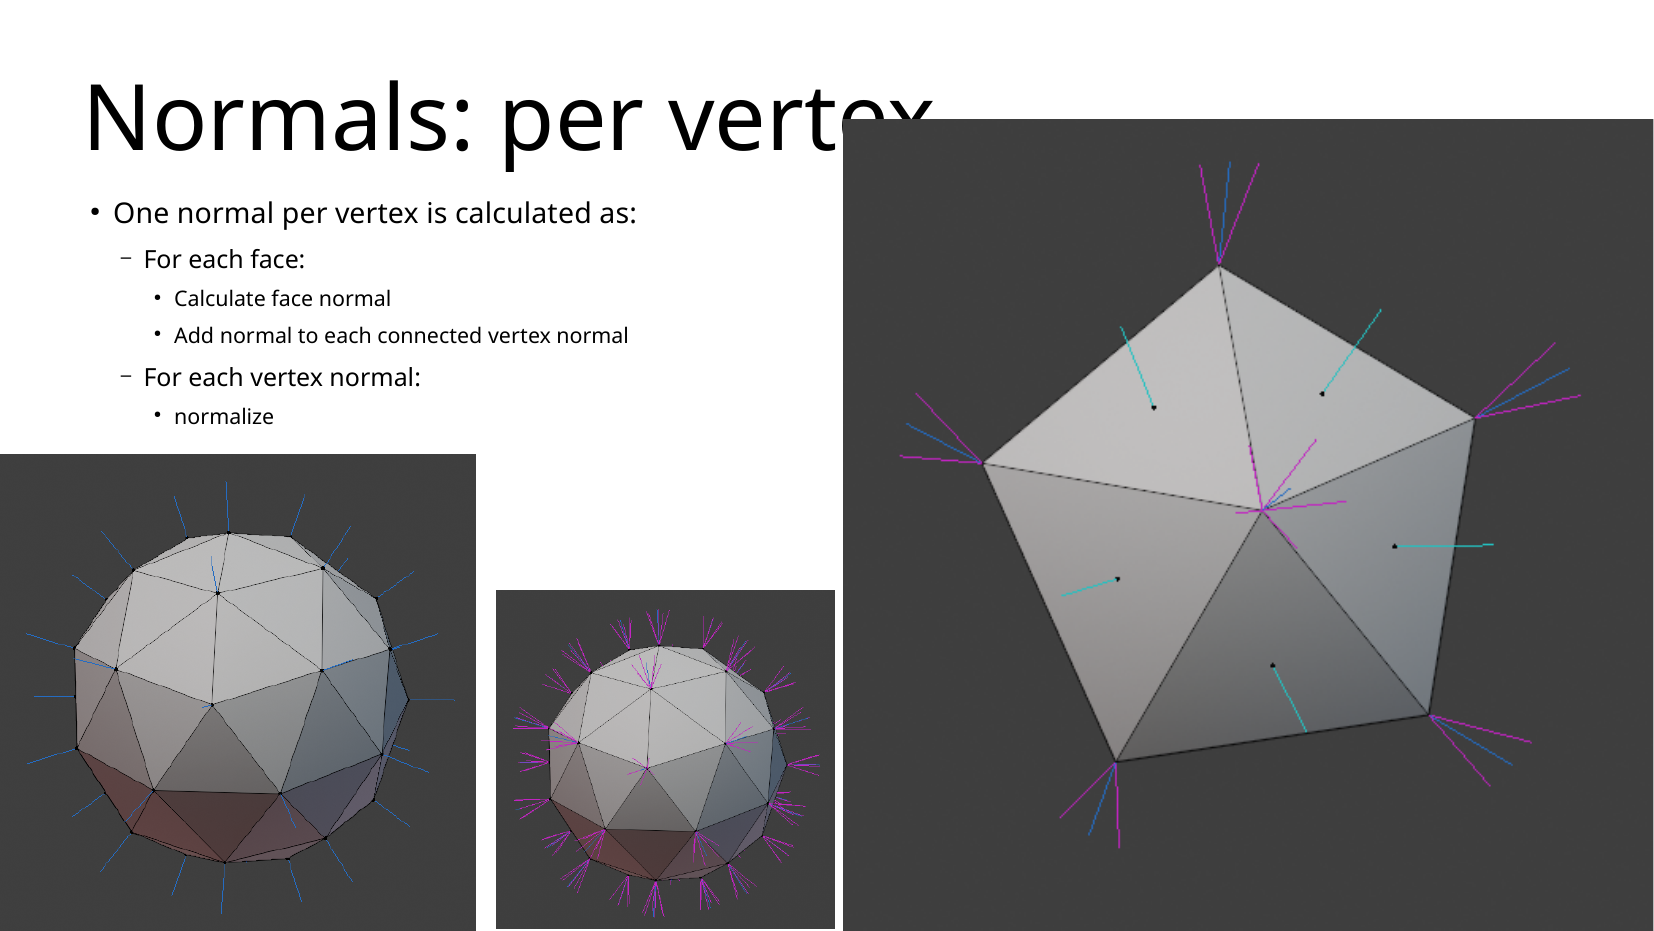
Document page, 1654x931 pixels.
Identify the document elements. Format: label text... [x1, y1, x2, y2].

picture [0, 454, 476, 931]
picture [496, 590, 835, 929]
picture [843, 119, 1654, 931]
list One normal per vertex is calculated as: For each face: Calculate face normal Add normal to each connected vertex normal For each vertex normal: normalize [82, 192, 843, 436]
title Normals: per vertex [82, 37, 1571, 192]
